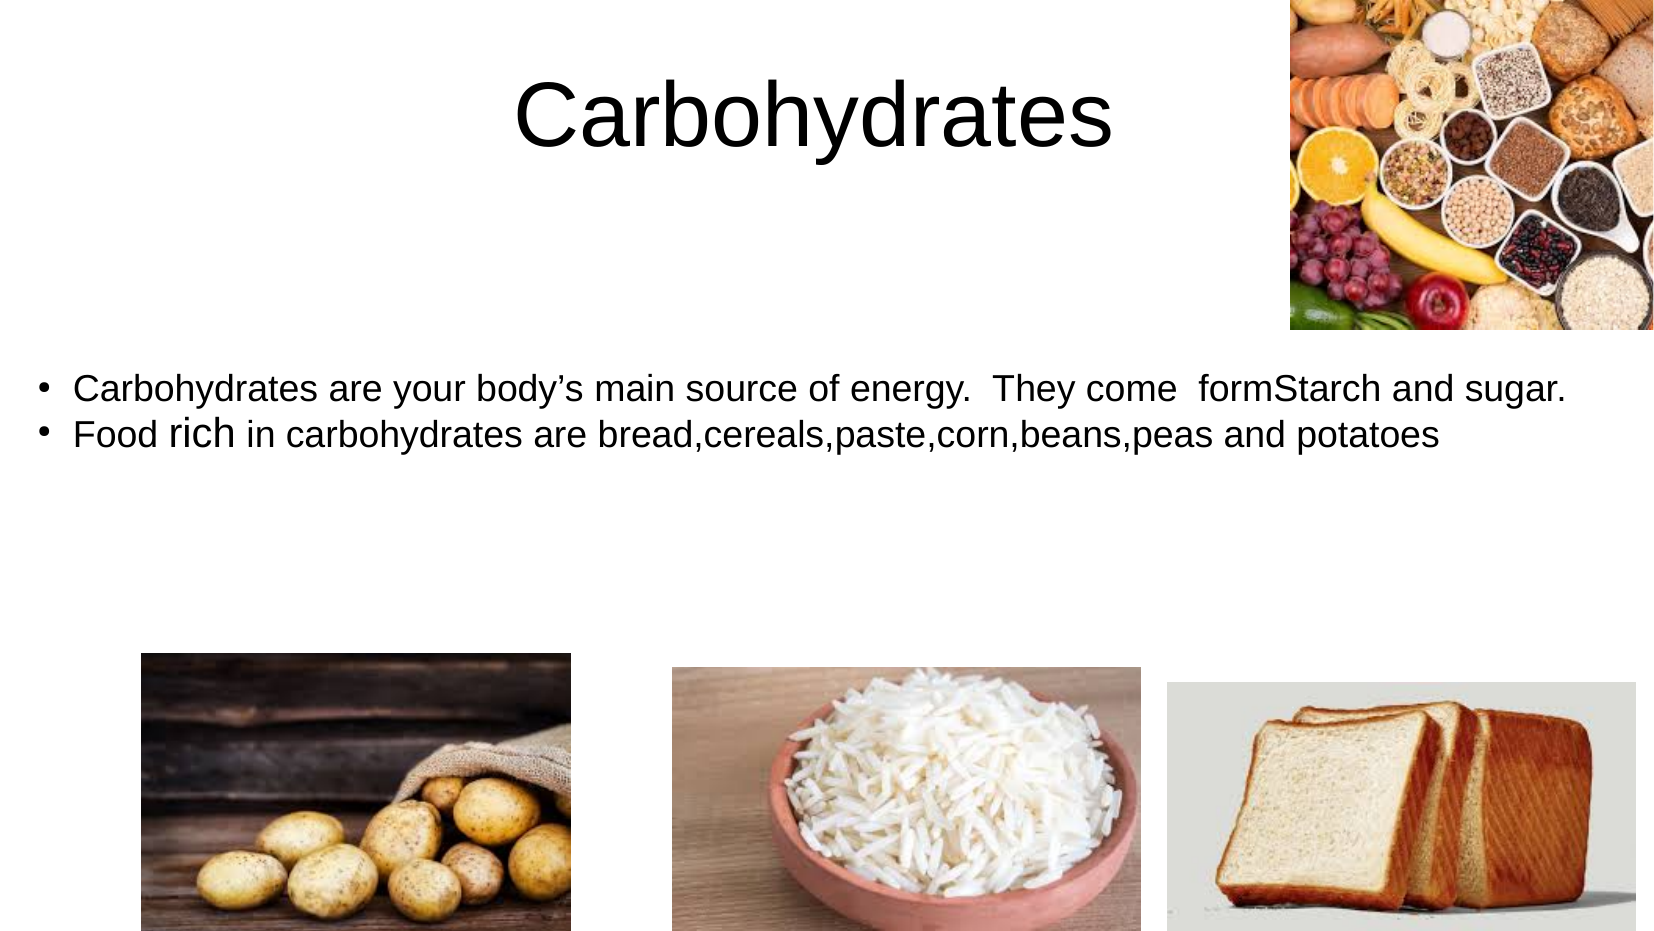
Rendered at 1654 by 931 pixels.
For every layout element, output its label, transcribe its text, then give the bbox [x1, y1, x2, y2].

picture [1167, 682, 1636, 931]
picture [1290, 0, 1654, 331]
picture [672, 667, 1141, 931]
text_box Carbohydrates are your body’s main source of energy. They come formStarch and sugar. Food rich in carbohydrates are bread,cereals,paste,corn,beans,peas and potatoes [22, 360, 1583, 583]
picture [141, 653, 571, 931]
title Carbohydrates [82, 37, 1290, 193]
